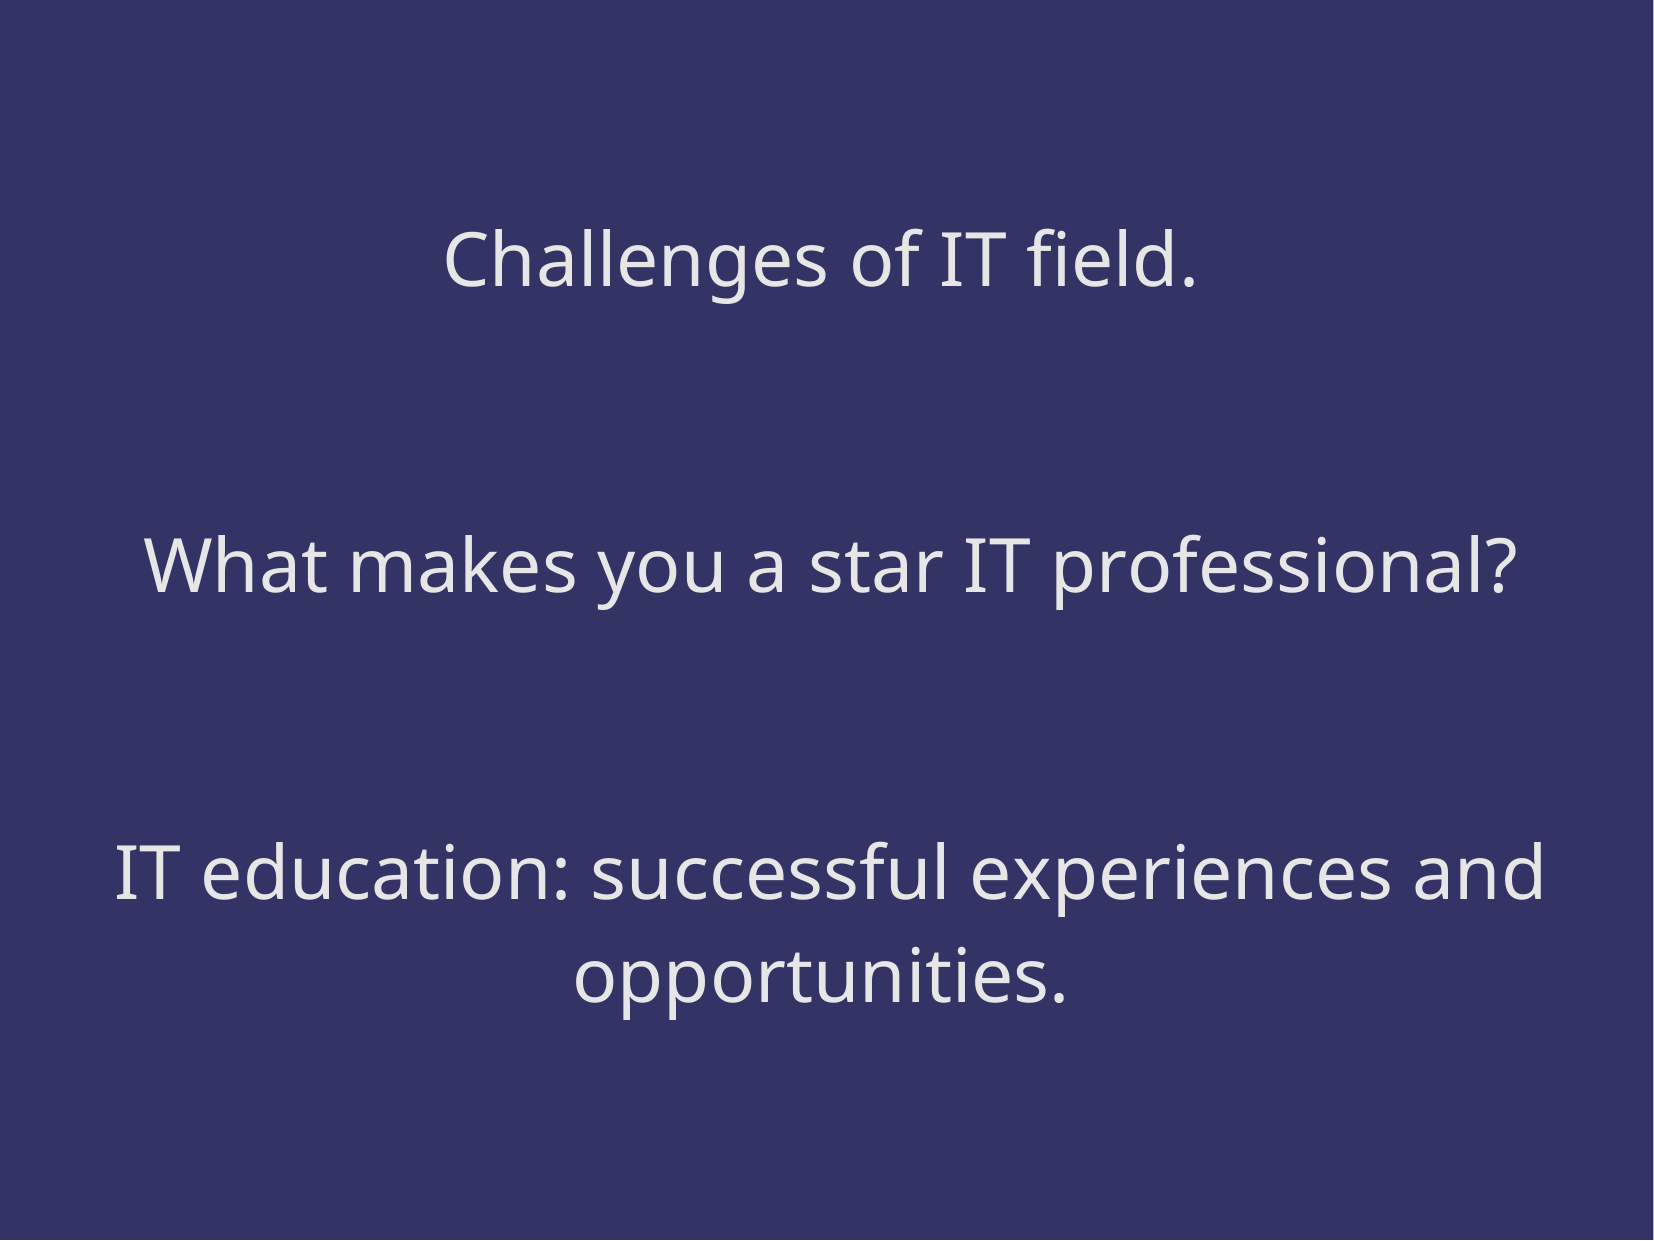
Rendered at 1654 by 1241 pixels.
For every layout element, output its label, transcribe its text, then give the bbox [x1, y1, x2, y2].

title Challenges of IT field. What makes you a star IT professional? IT education: successful experiences and opportunities. [71, 60, 1591, 1171]
